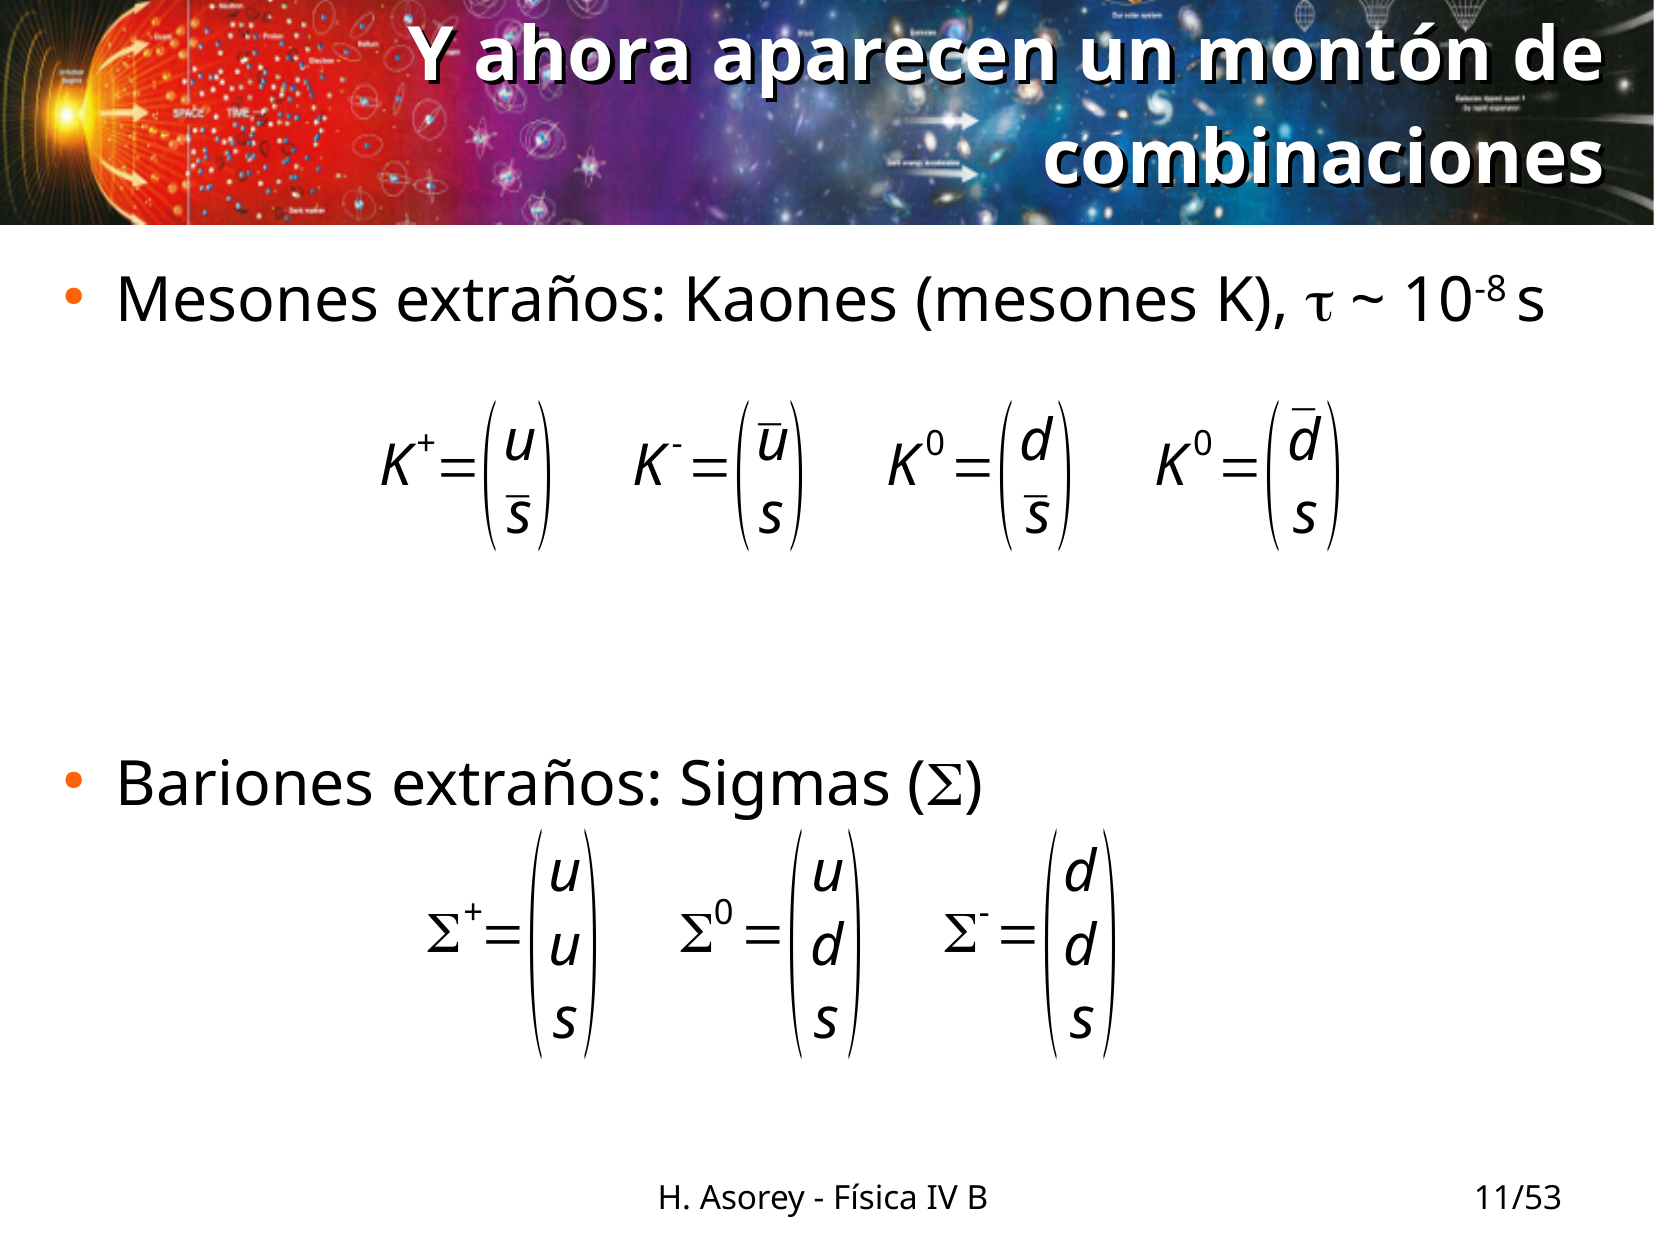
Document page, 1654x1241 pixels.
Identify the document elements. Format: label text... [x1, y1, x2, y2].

picture [0, 0, 1654, 225]
list Mesones extraños: Kaones (mesones K), t ~ 10-8 s Bariones extraños: Sigmas (S) [45, 255, 1606, 1156]
chart [420, 825, 1127, 1063]
chart [371, 396, 1351, 556]
title Y ahora aparecen un montón de combinaciones [45, 15, 1606, 191]
